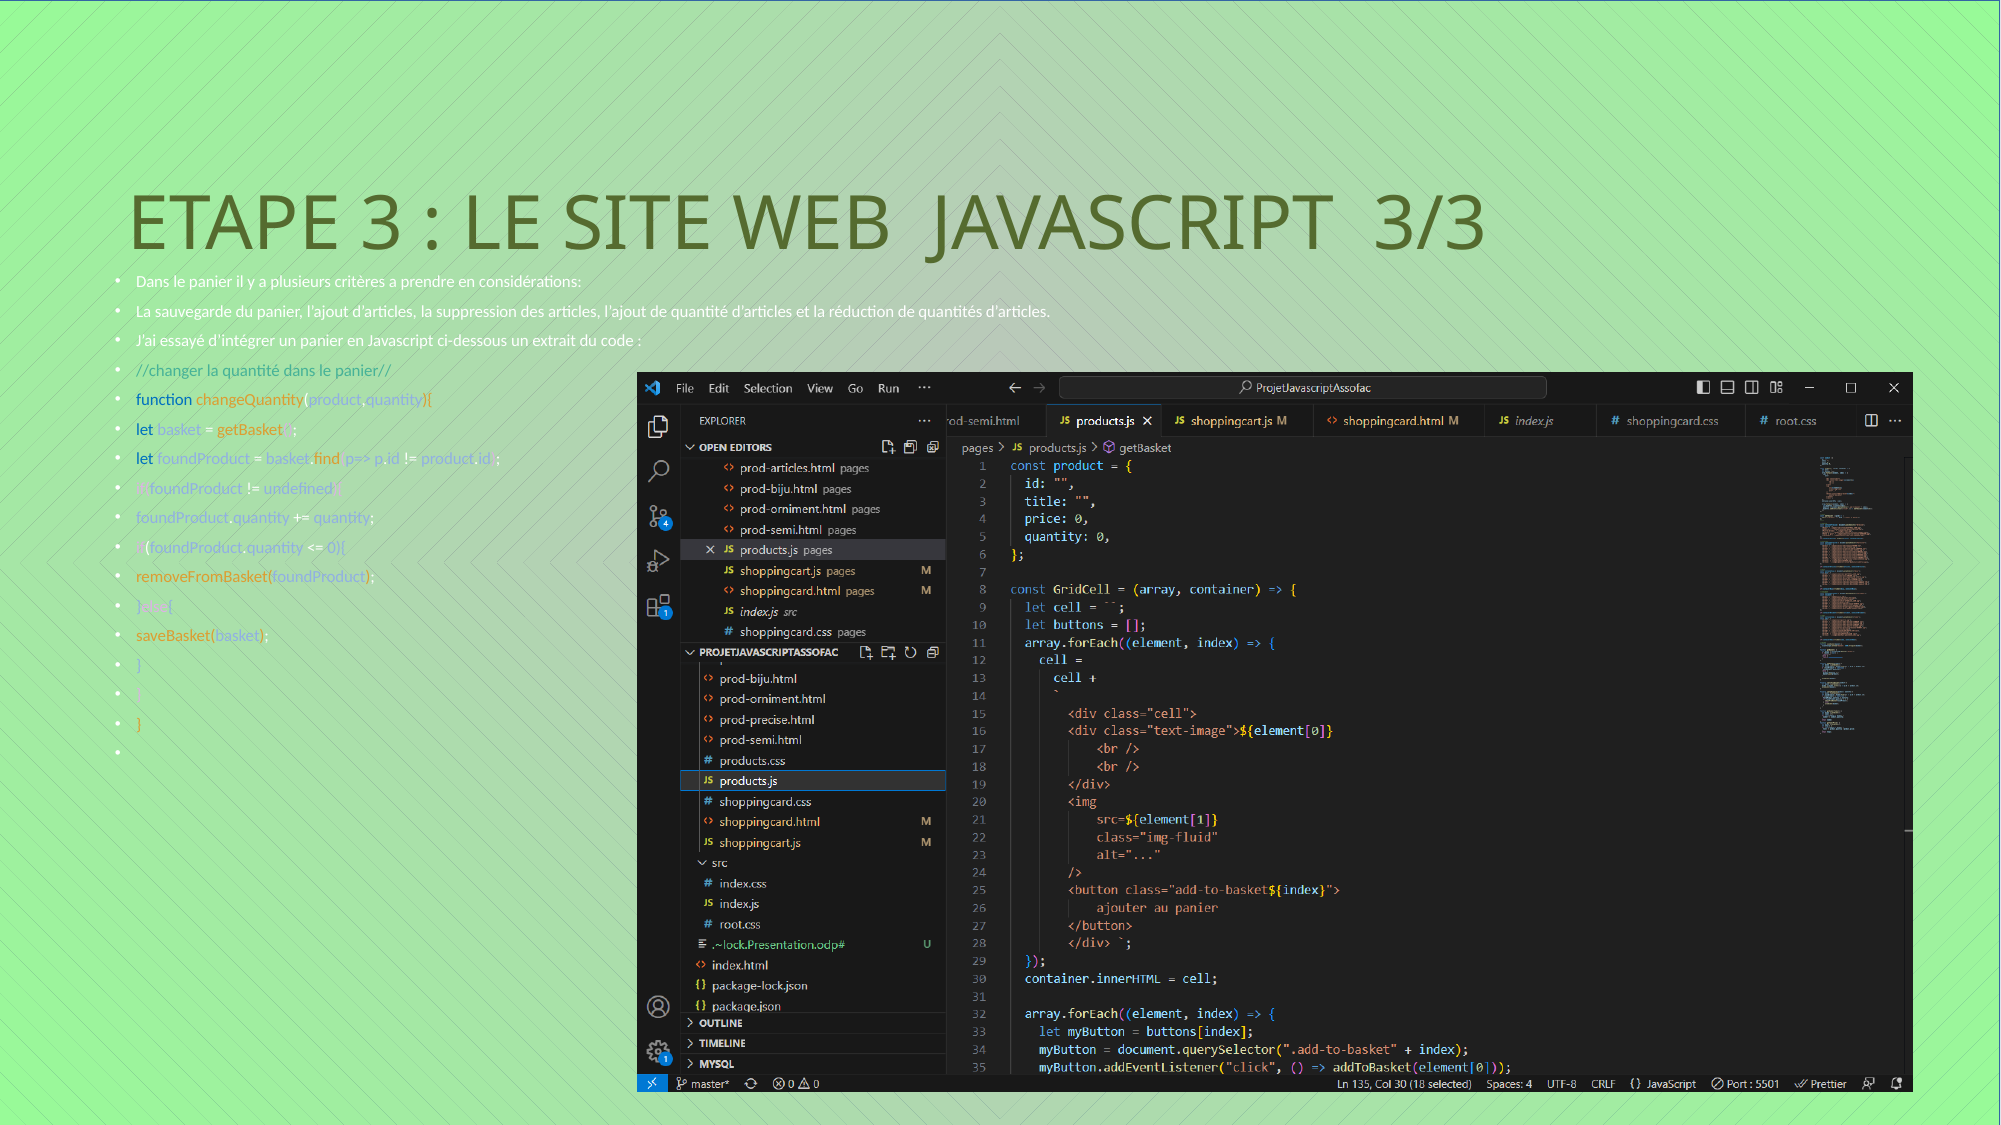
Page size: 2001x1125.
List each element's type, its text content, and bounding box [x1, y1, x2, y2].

list Dans le panier il y a plusieurs critères a prendre en considérations: La sauvegarde du panier, l’ajout d’articles, la suppression des articles, l’ajout de quantité d’articles et la réduction de quantités d’articles. J’ai essayé d’intégrer un panier en Javascript ci-dessous un extrait du code : //changer la quantité dans le panier// function changeQuantity(product,quantity){ let basket = getBasket(); let foundProduct = basket.find(p=> p.id != product.id); if(foundProduct != undefined){ foundProduct.quantity += quantity; if(foundProduct.quantity <= 0){ removeFromBasket(foundProduct); }else{ saveBasket(basket); } } } [99, 263, 1126, 751]
text_box [0, 0, 2000, 1125]
title ETAPE 3 : le site web Javascript 3/3 [112, 99, 1775, 339]
picture [637, 372, 1913, 1092]
